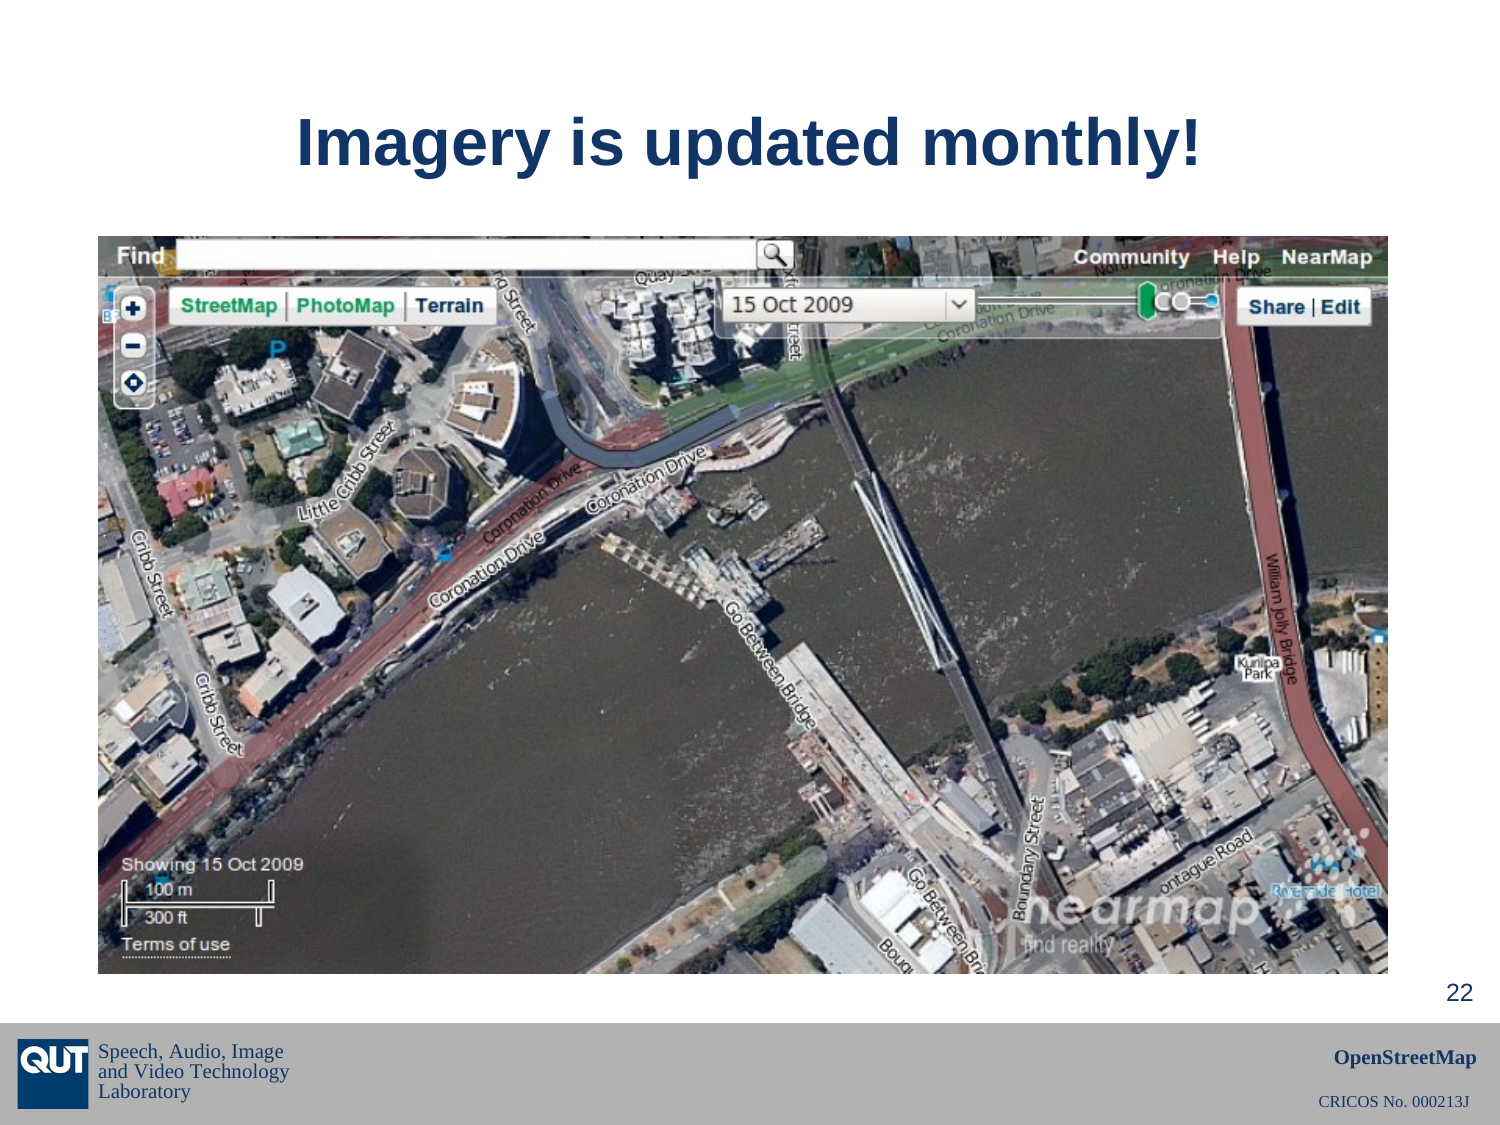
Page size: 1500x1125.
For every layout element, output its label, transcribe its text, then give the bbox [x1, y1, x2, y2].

picture [98, 236, 1388, 974]
title Imagery is updated monthly! [74, 44, 1425, 233]
picture [17, 1039, 89, 1109]
